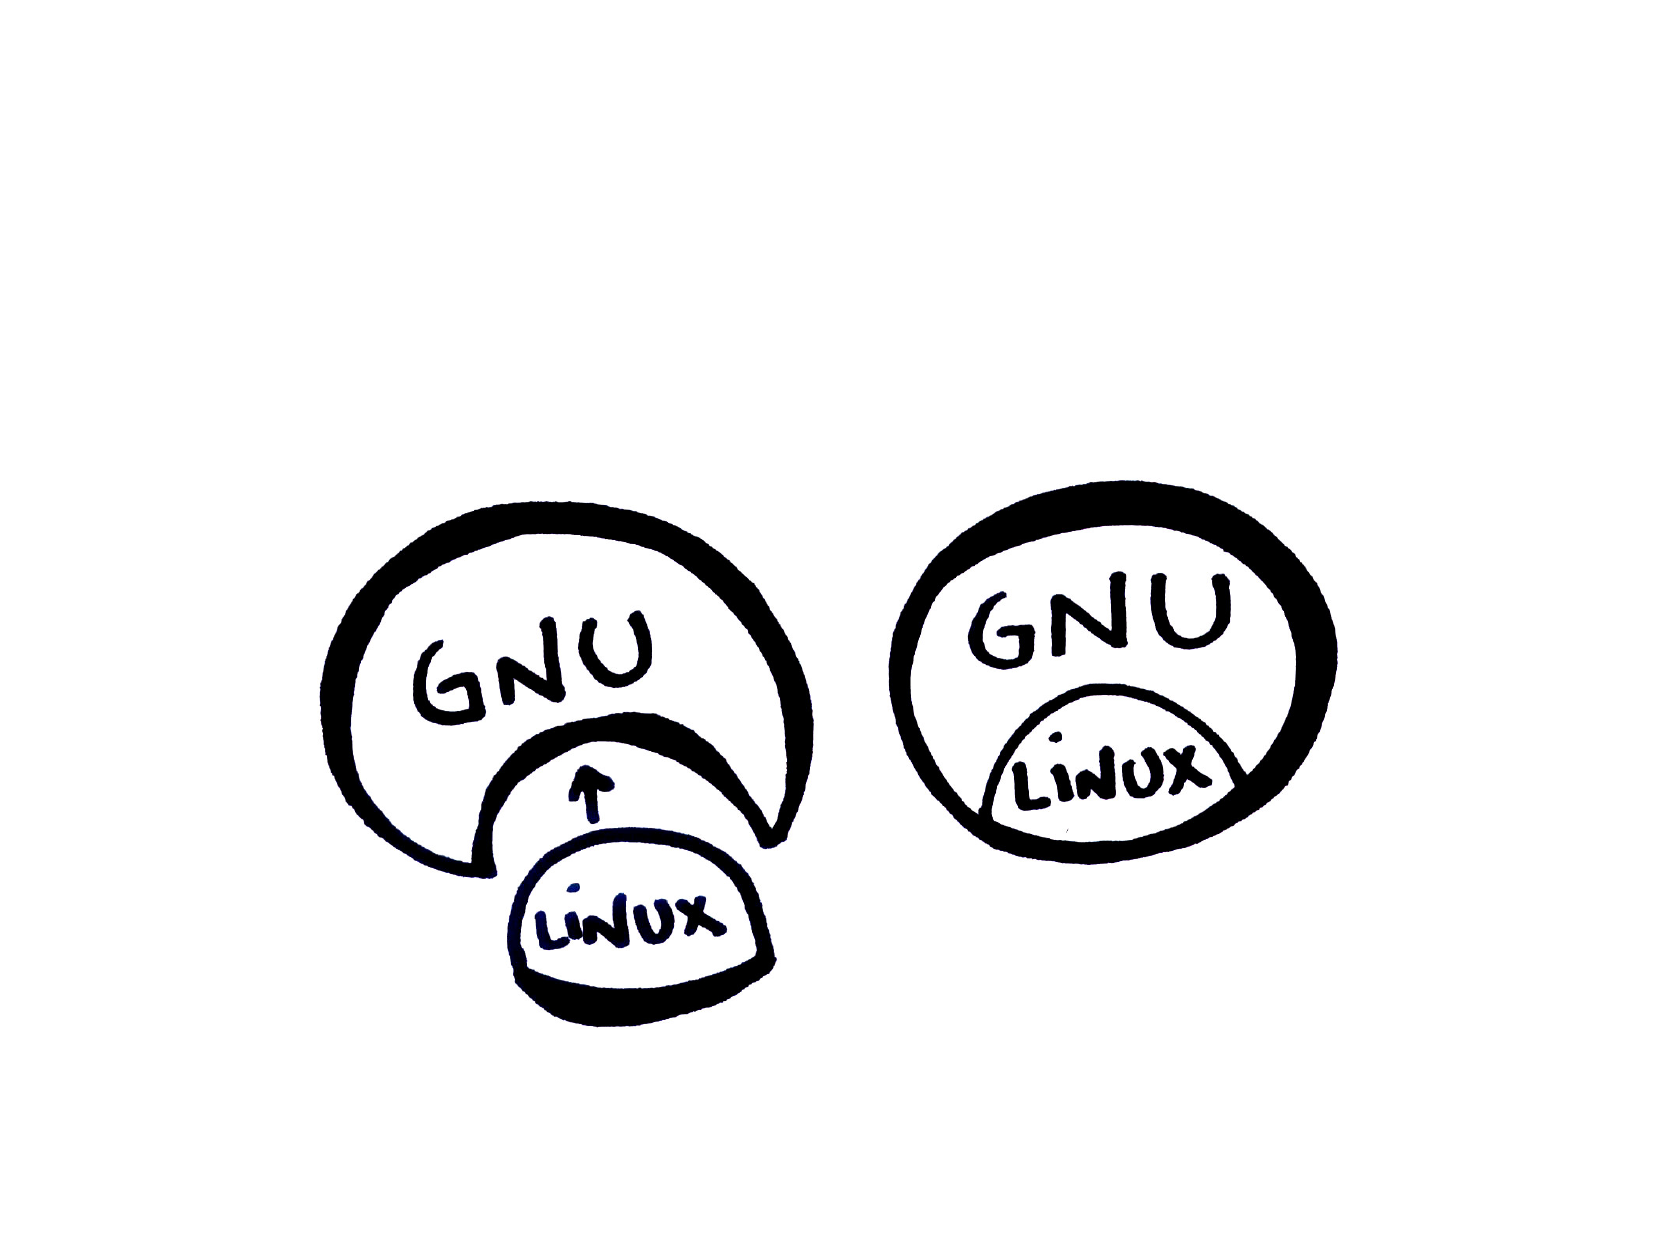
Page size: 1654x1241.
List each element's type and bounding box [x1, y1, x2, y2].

picture [248, 360, 1382, 1063]
